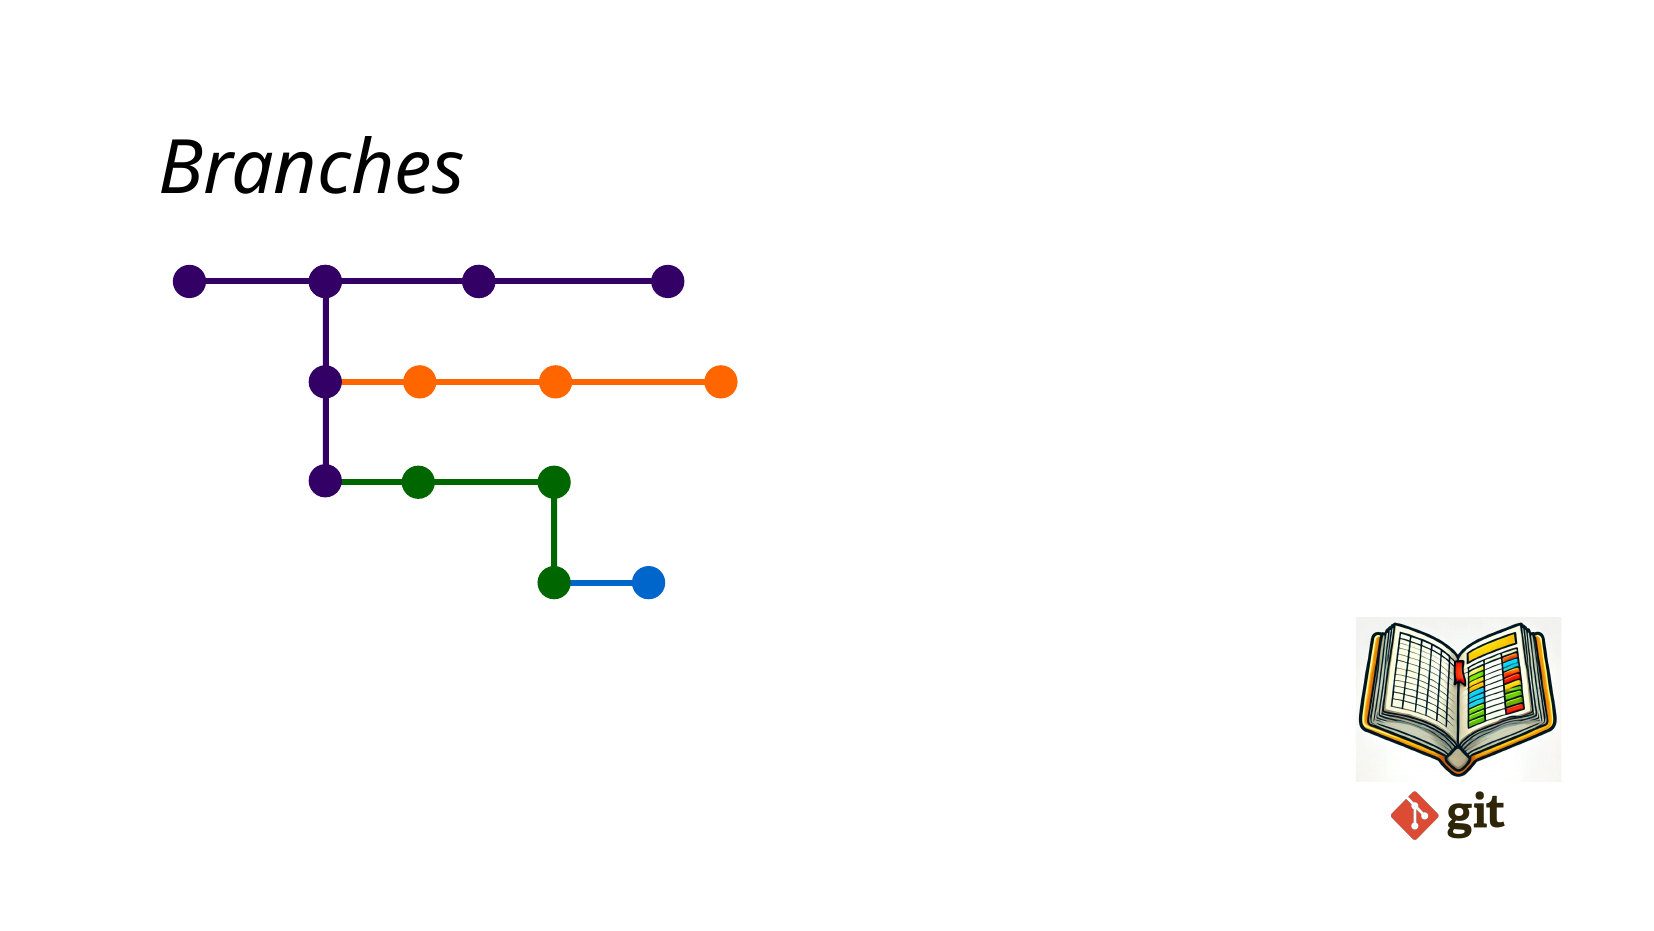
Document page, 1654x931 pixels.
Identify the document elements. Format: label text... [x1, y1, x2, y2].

text_box [462, 272, 496, 278]
text_box [309, 272, 342, 278]
text_box [308, 365, 322, 399]
picture [1355, 617, 1562, 782]
text_box [308, 464, 342, 498]
text_box [537, 565, 571, 600]
picture [1391, 791, 1505, 840]
text_box [401, 465, 435, 499]
text_box [172, 272, 206, 299]
text_box Branches [117, 106, 506, 272]
text_box [329, 365, 342, 399]
text_box [537, 465, 571, 499]
text_box [631, 565, 666, 600]
text_box [462, 284, 496, 299]
text_box [403, 365, 437, 399]
text_box [308, 284, 342, 299]
text_box [538, 365, 573, 399]
text_box [704, 365, 738, 399]
text_box [651, 264, 685, 299]
